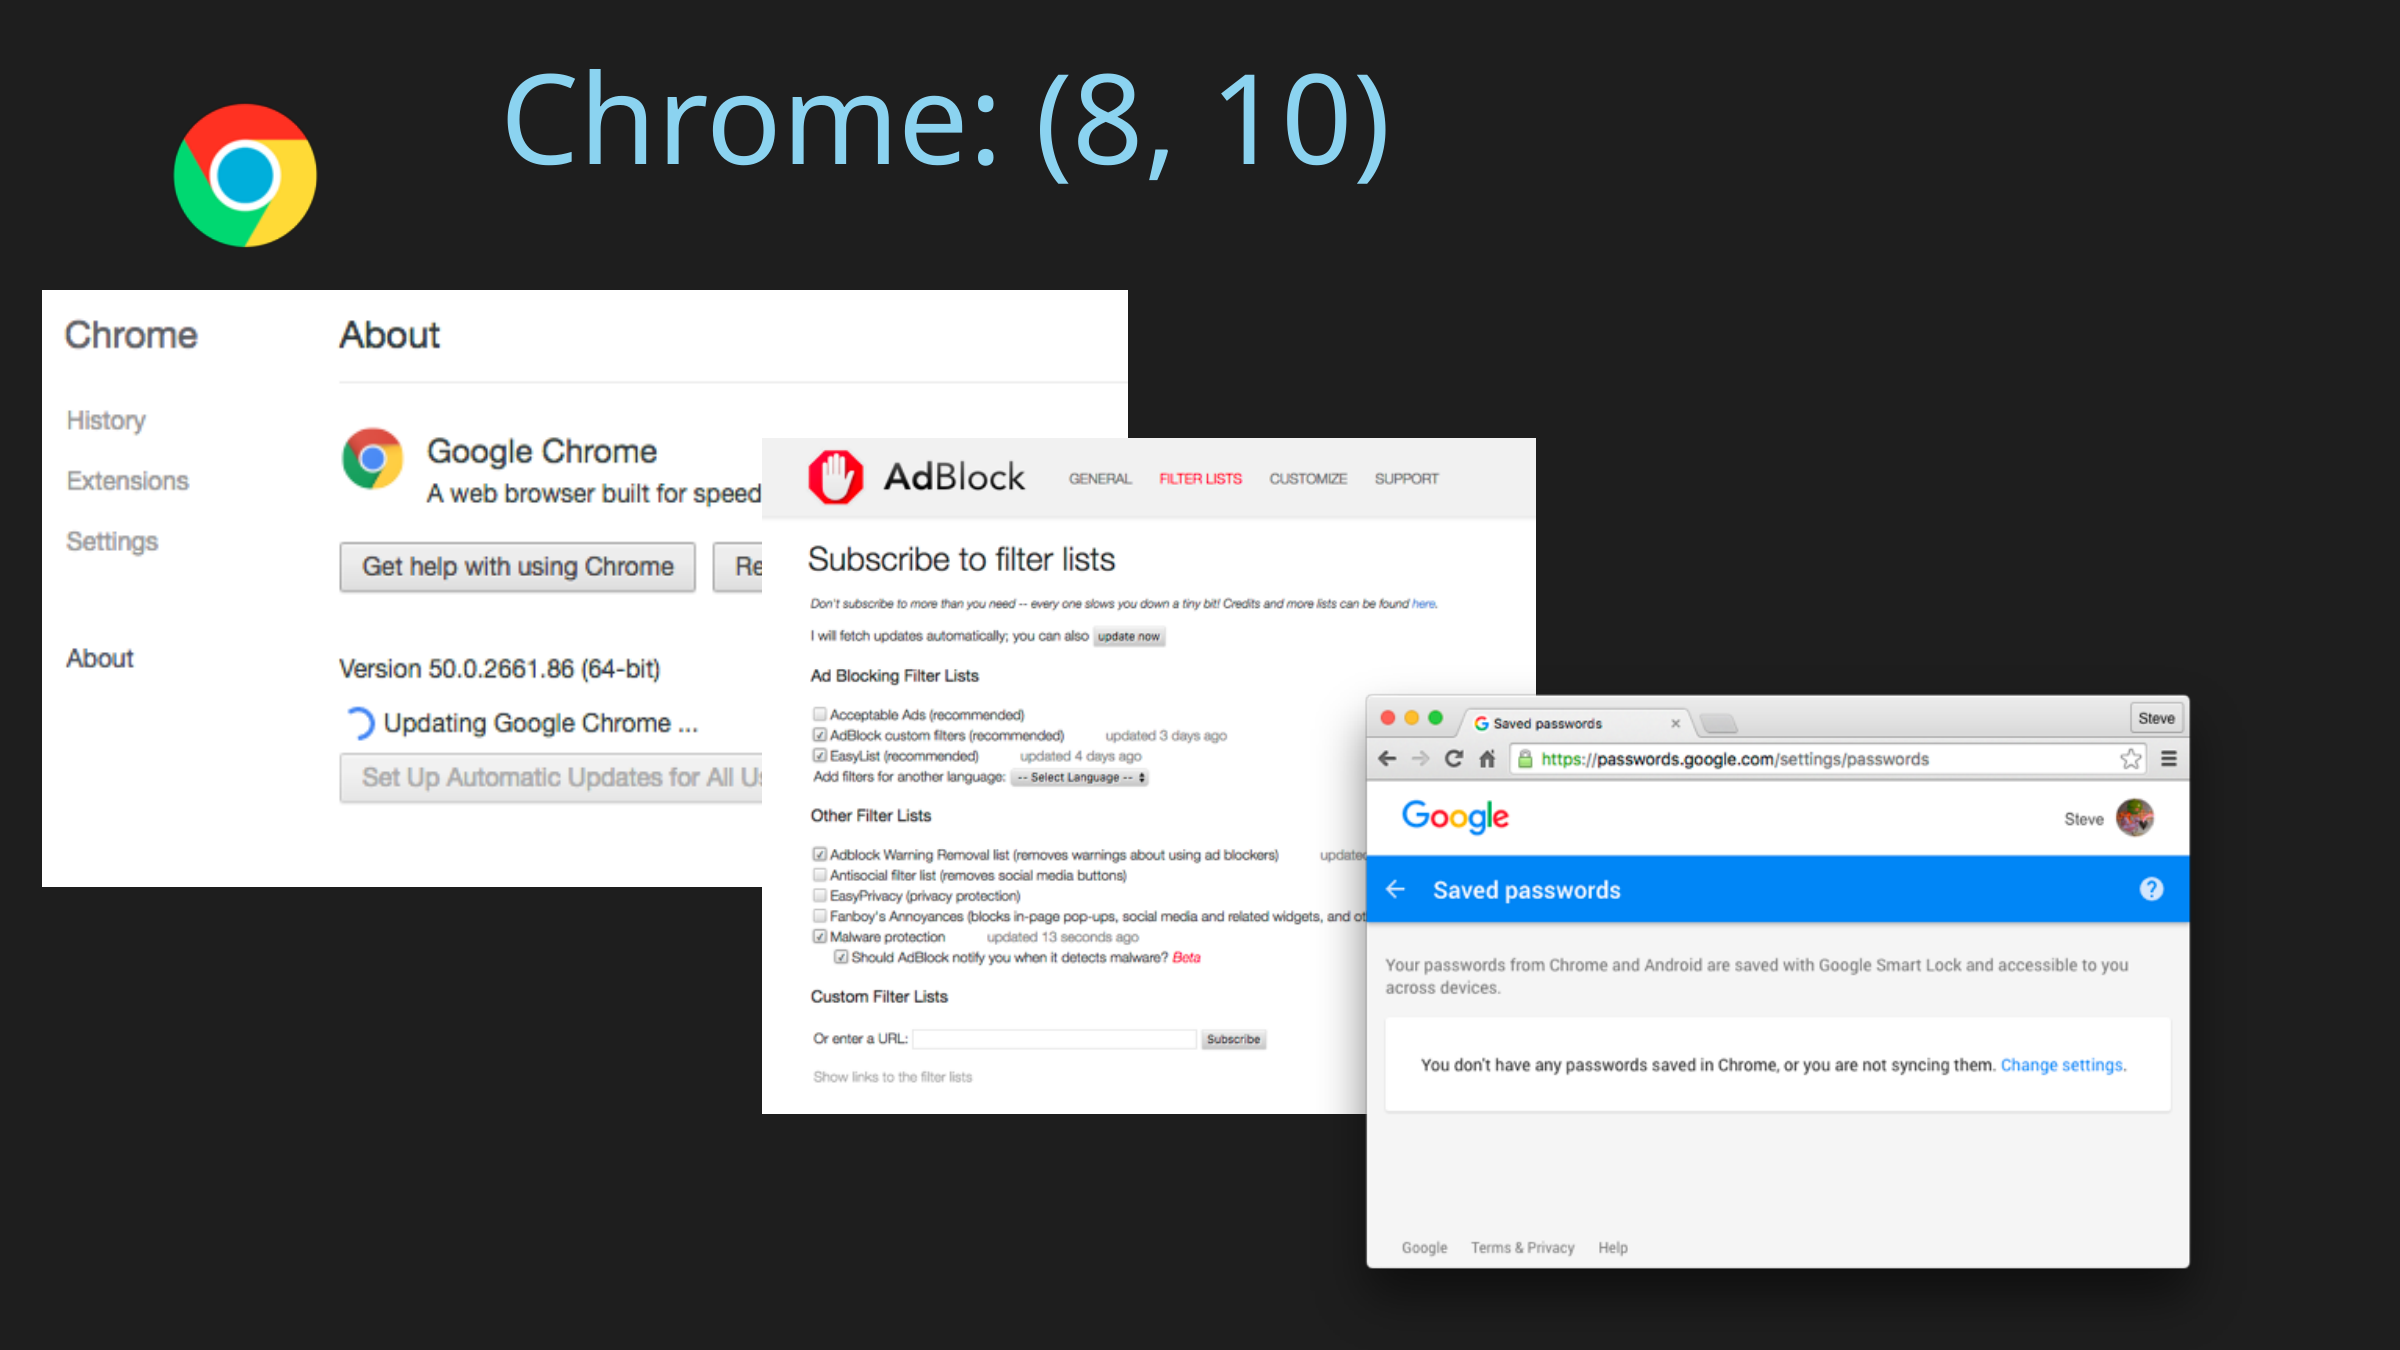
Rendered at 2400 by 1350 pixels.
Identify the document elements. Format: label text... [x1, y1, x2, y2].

text_box Chrome: (8, 10) [266, 62, 1626, 190]
picture [42, 290, 2257, 1350]
picture [165, 96, 326, 257]
